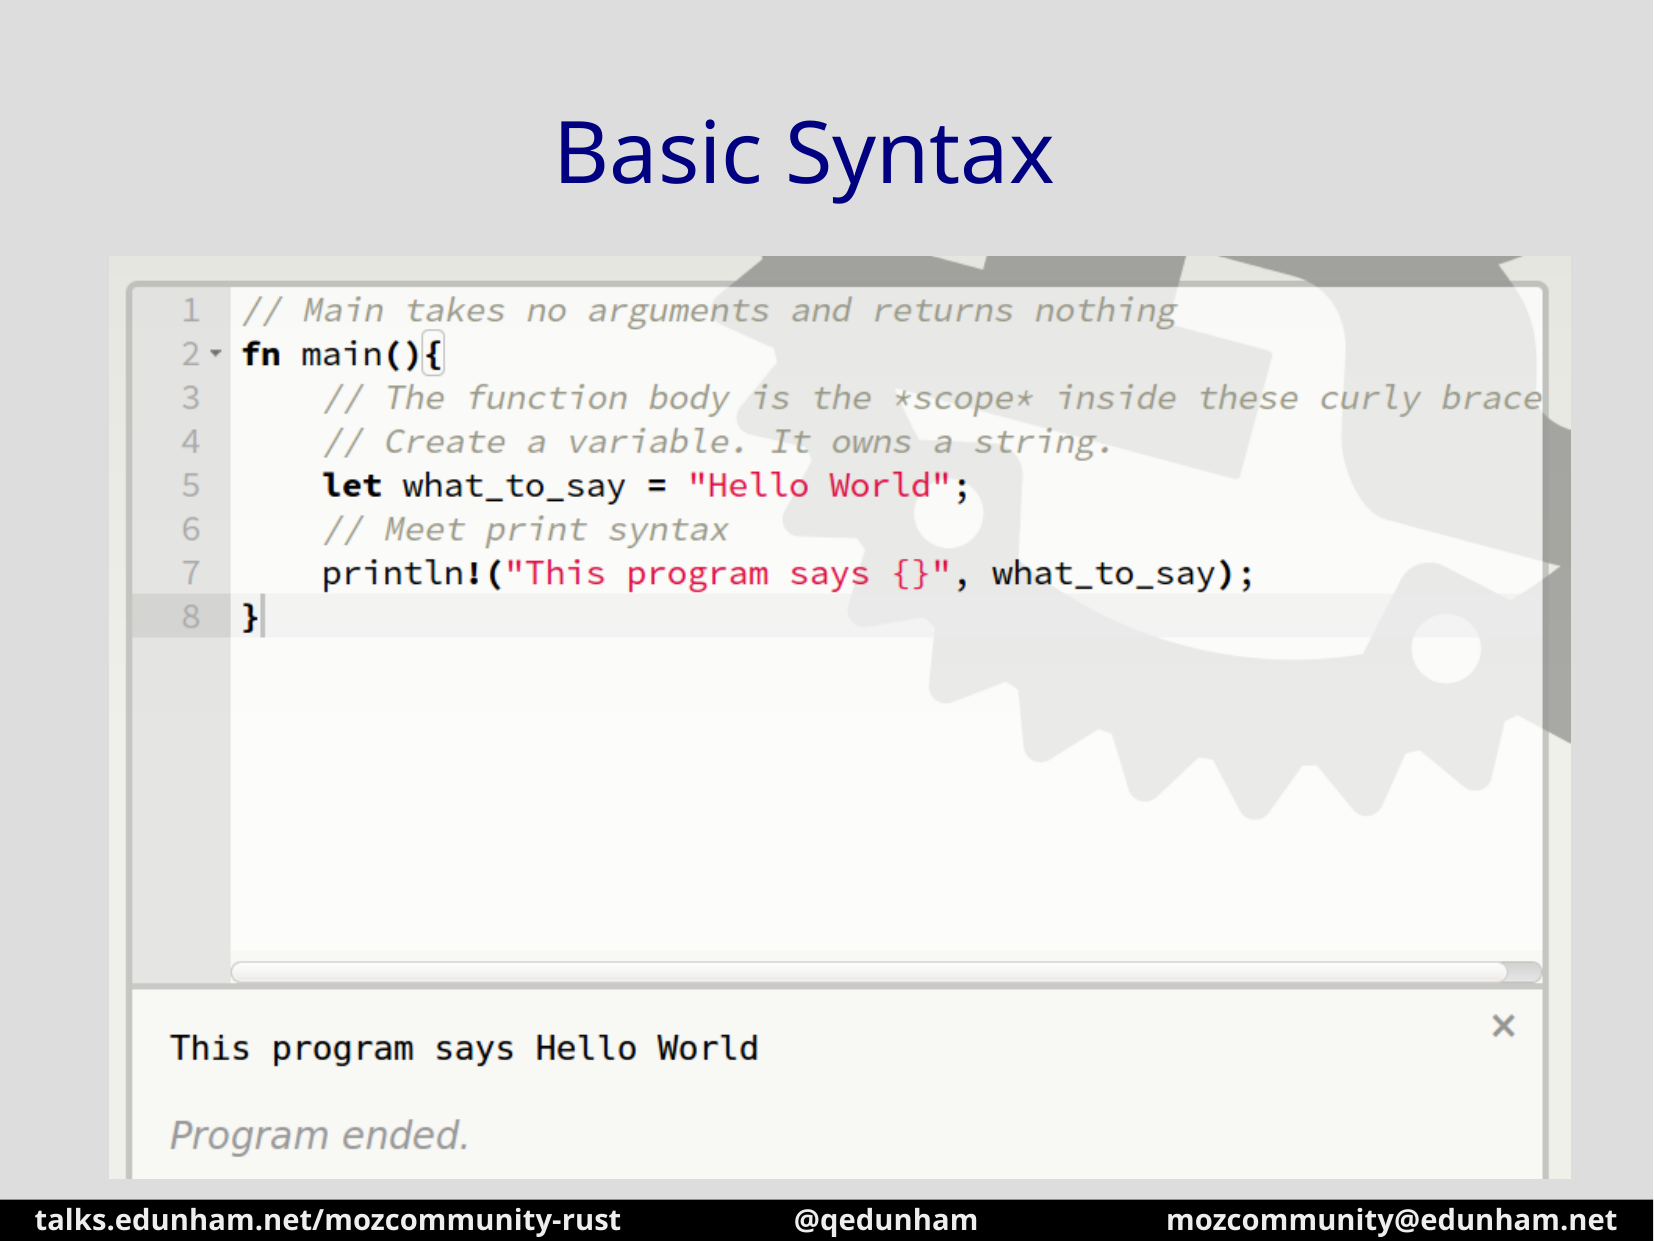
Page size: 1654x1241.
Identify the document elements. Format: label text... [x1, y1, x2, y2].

title Basic Syntax [15, 47, 1594, 253]
picture [109, 256, 1571, 1179]
